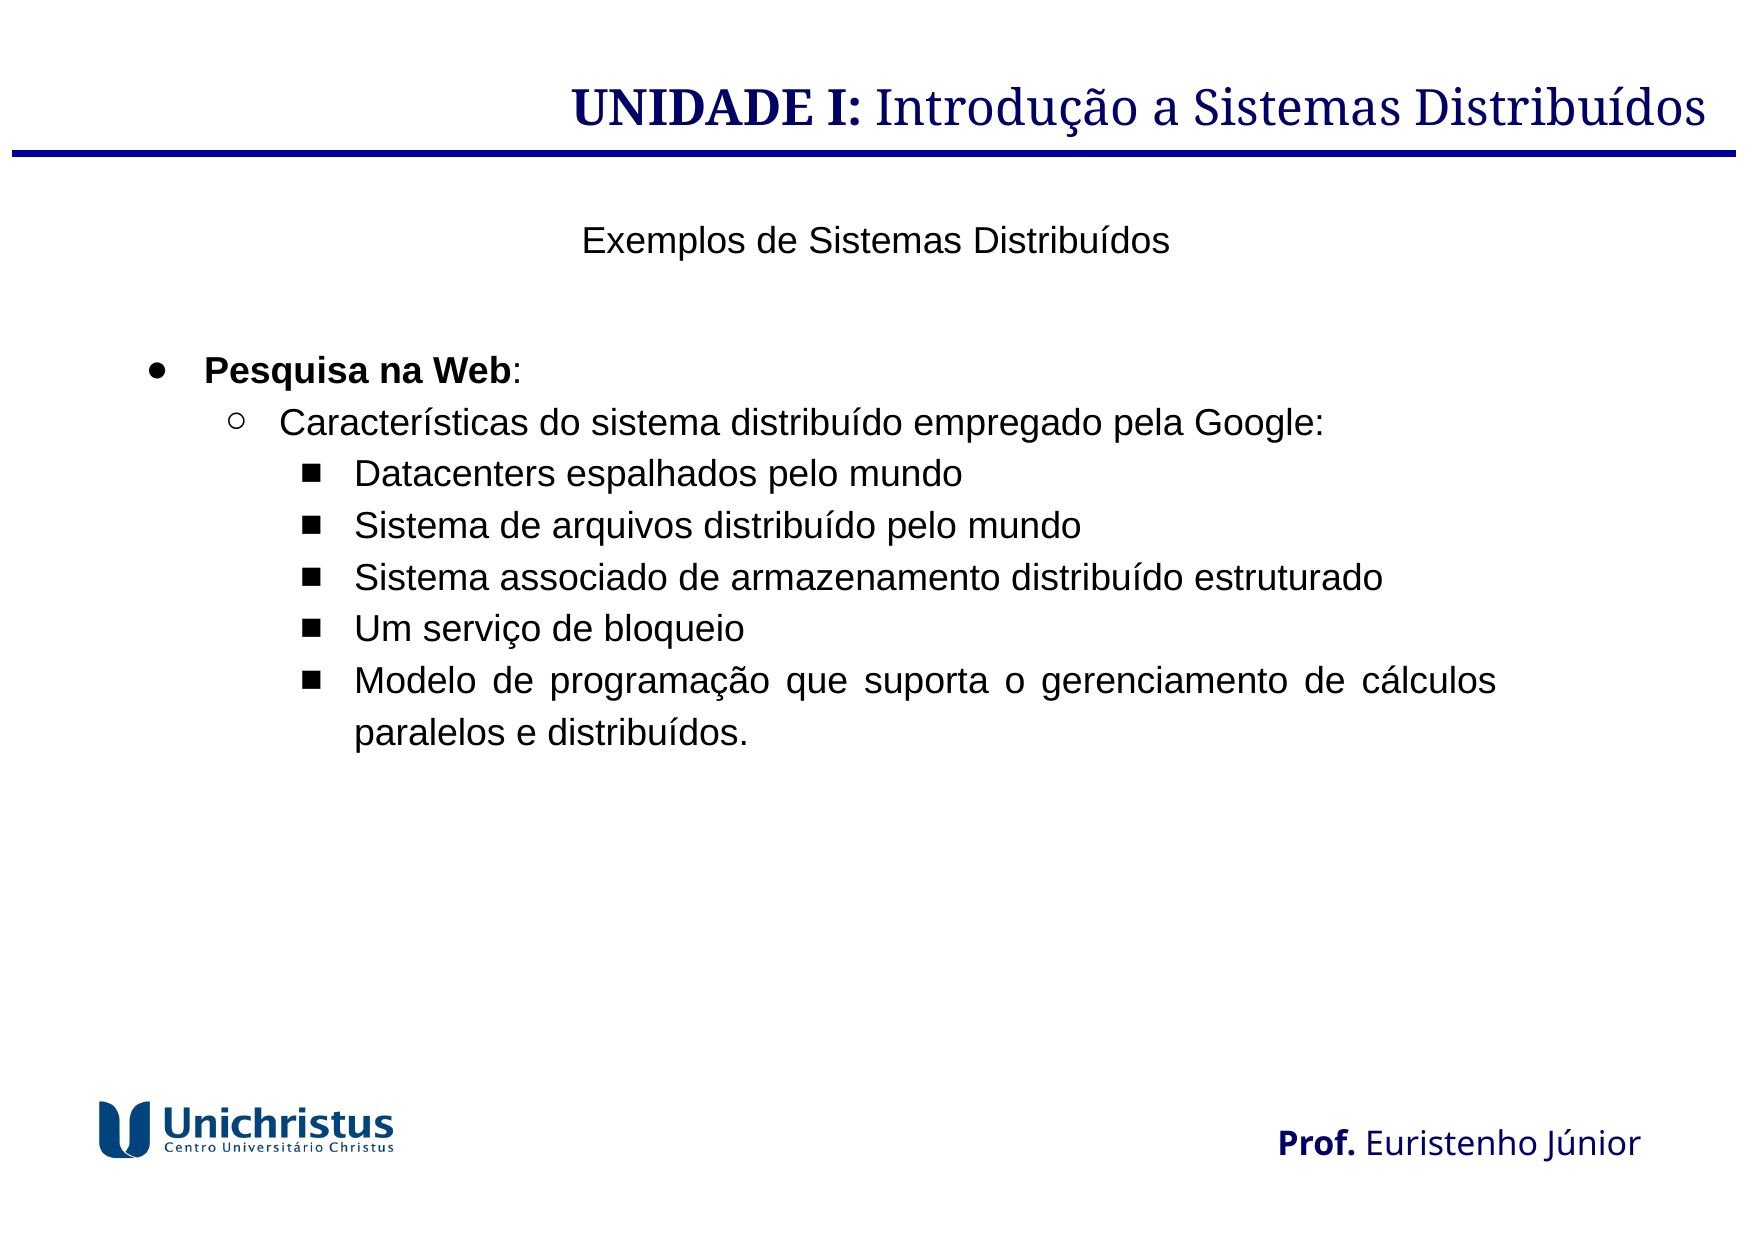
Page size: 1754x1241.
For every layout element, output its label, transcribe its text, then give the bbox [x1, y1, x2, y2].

text_box UNIDADE I: Introdução a Sistemas Distribuídos [556, 157, 1708, 161]
text_box UNIDADE I: Introdução a Sistemas Distribuídos [556, 64, 1708, 150]
title Exemplos de Sistemas Distribuídos [177, 200, 1575, 317]
text_box Prof. Euristenho Júnior [1262, 1111, 1695, 1167]
text_box Pesquisa na Web: Características do sistema distribuído empregado pela Google: Datacenters espalhados pelo mundo Sistema de arquivos distribuído pelo mundo Sistema associado de armazenamento distribuído estruturado Um serviço de bloqueio Modelo de programação que suporta o gerenciamento de cálculos paralelos e distribuídos. [114, 324, 1512, 922]
picture [94, 1098, 398, 1160]
